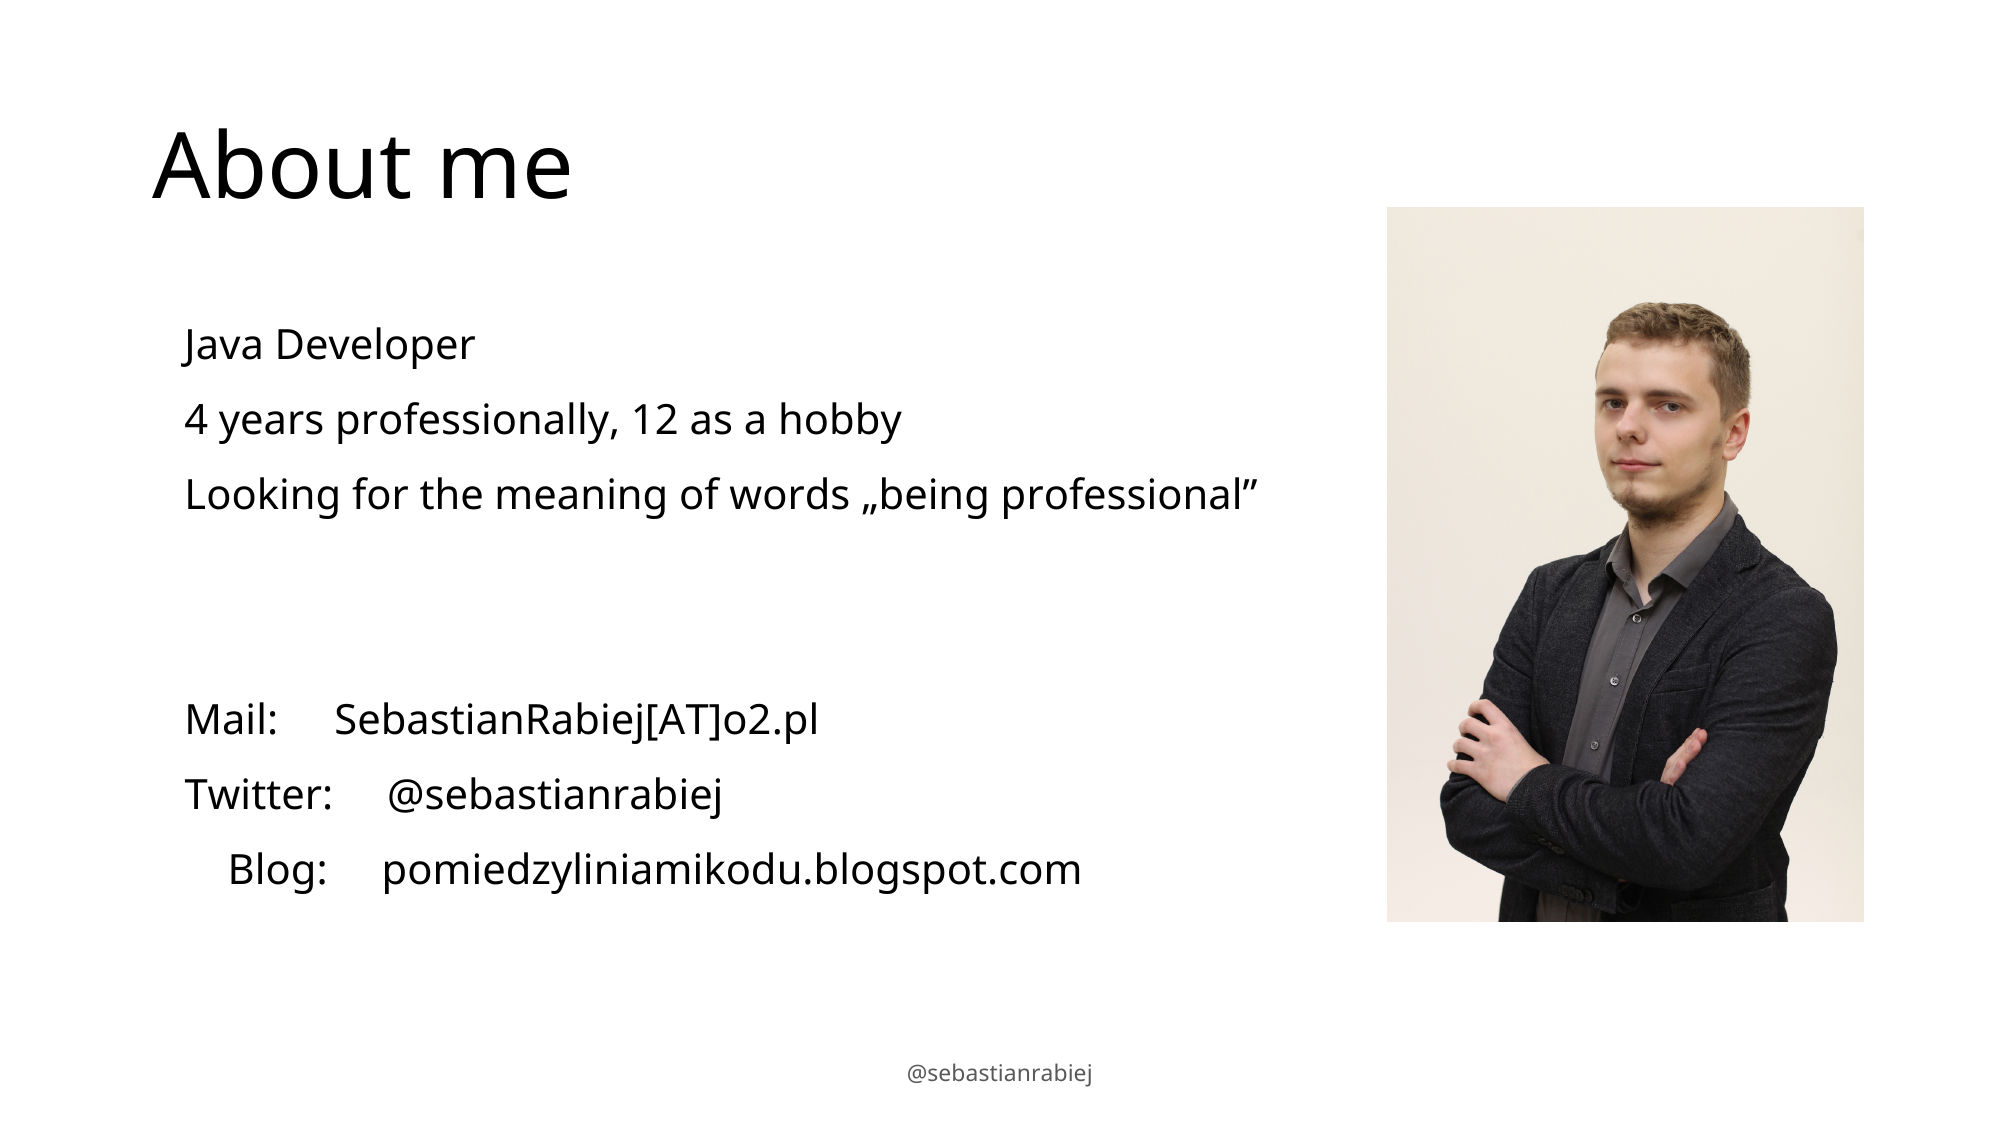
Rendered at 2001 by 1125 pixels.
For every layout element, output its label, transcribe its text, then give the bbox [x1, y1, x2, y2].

text_box Java Developer 4 years professionally, 12 as a hobby Looking for the meaning of words „being professional” Mail: SebastianRabiej[AT]o2.pl Twitter: @sebastianrabiej Blog: pomiedzyliniamikodu.blogspot.com [94, 235, 1356, 998]
picture [1387, 208, 1864, 922]
text_box @sebastianrabiej [662, 1042, 1338, 1103]
title About me [137, 59, 1863, 278]
